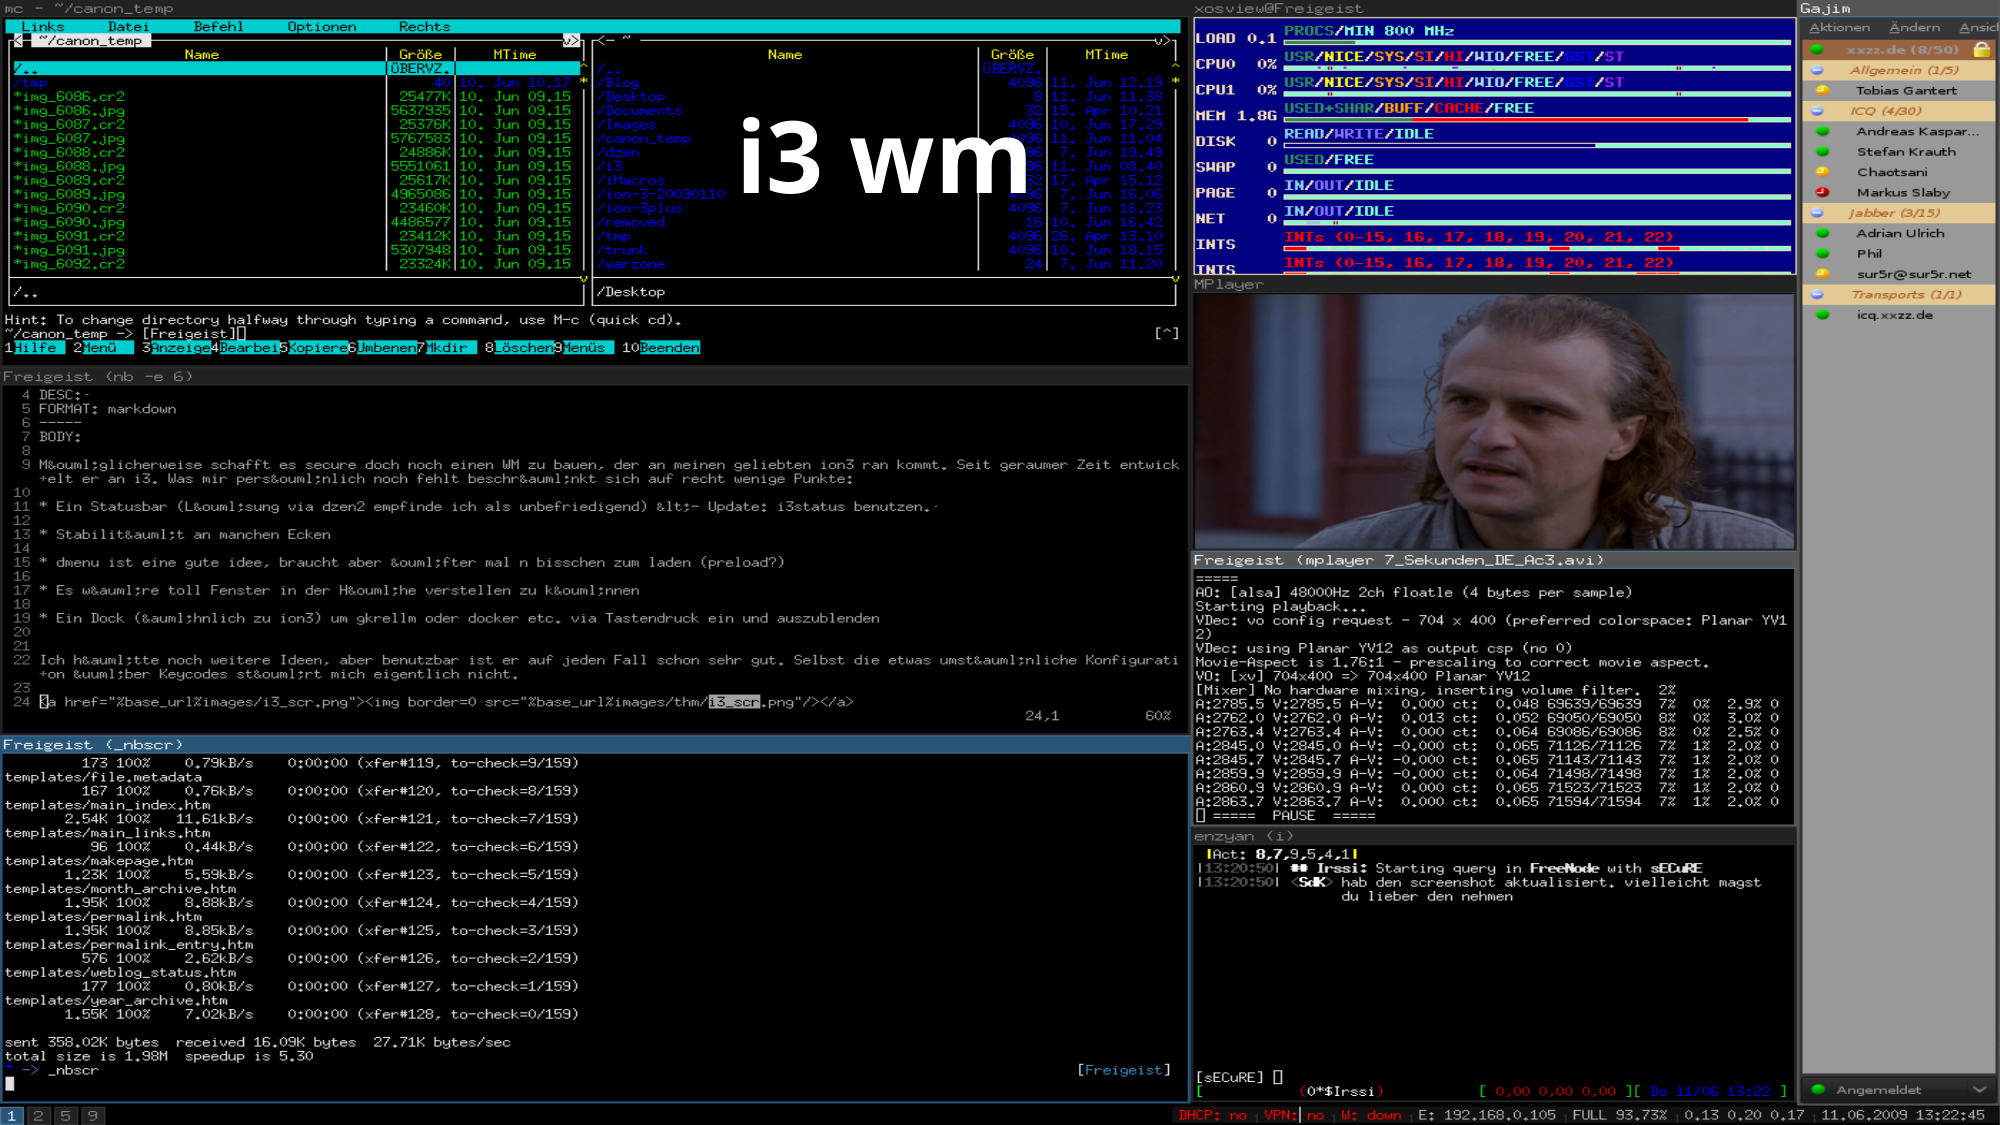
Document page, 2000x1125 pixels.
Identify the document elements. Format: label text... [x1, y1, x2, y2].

title i3 wm [187, 91, 1583, 219]
picture [0, 0, 2000, 1125]
